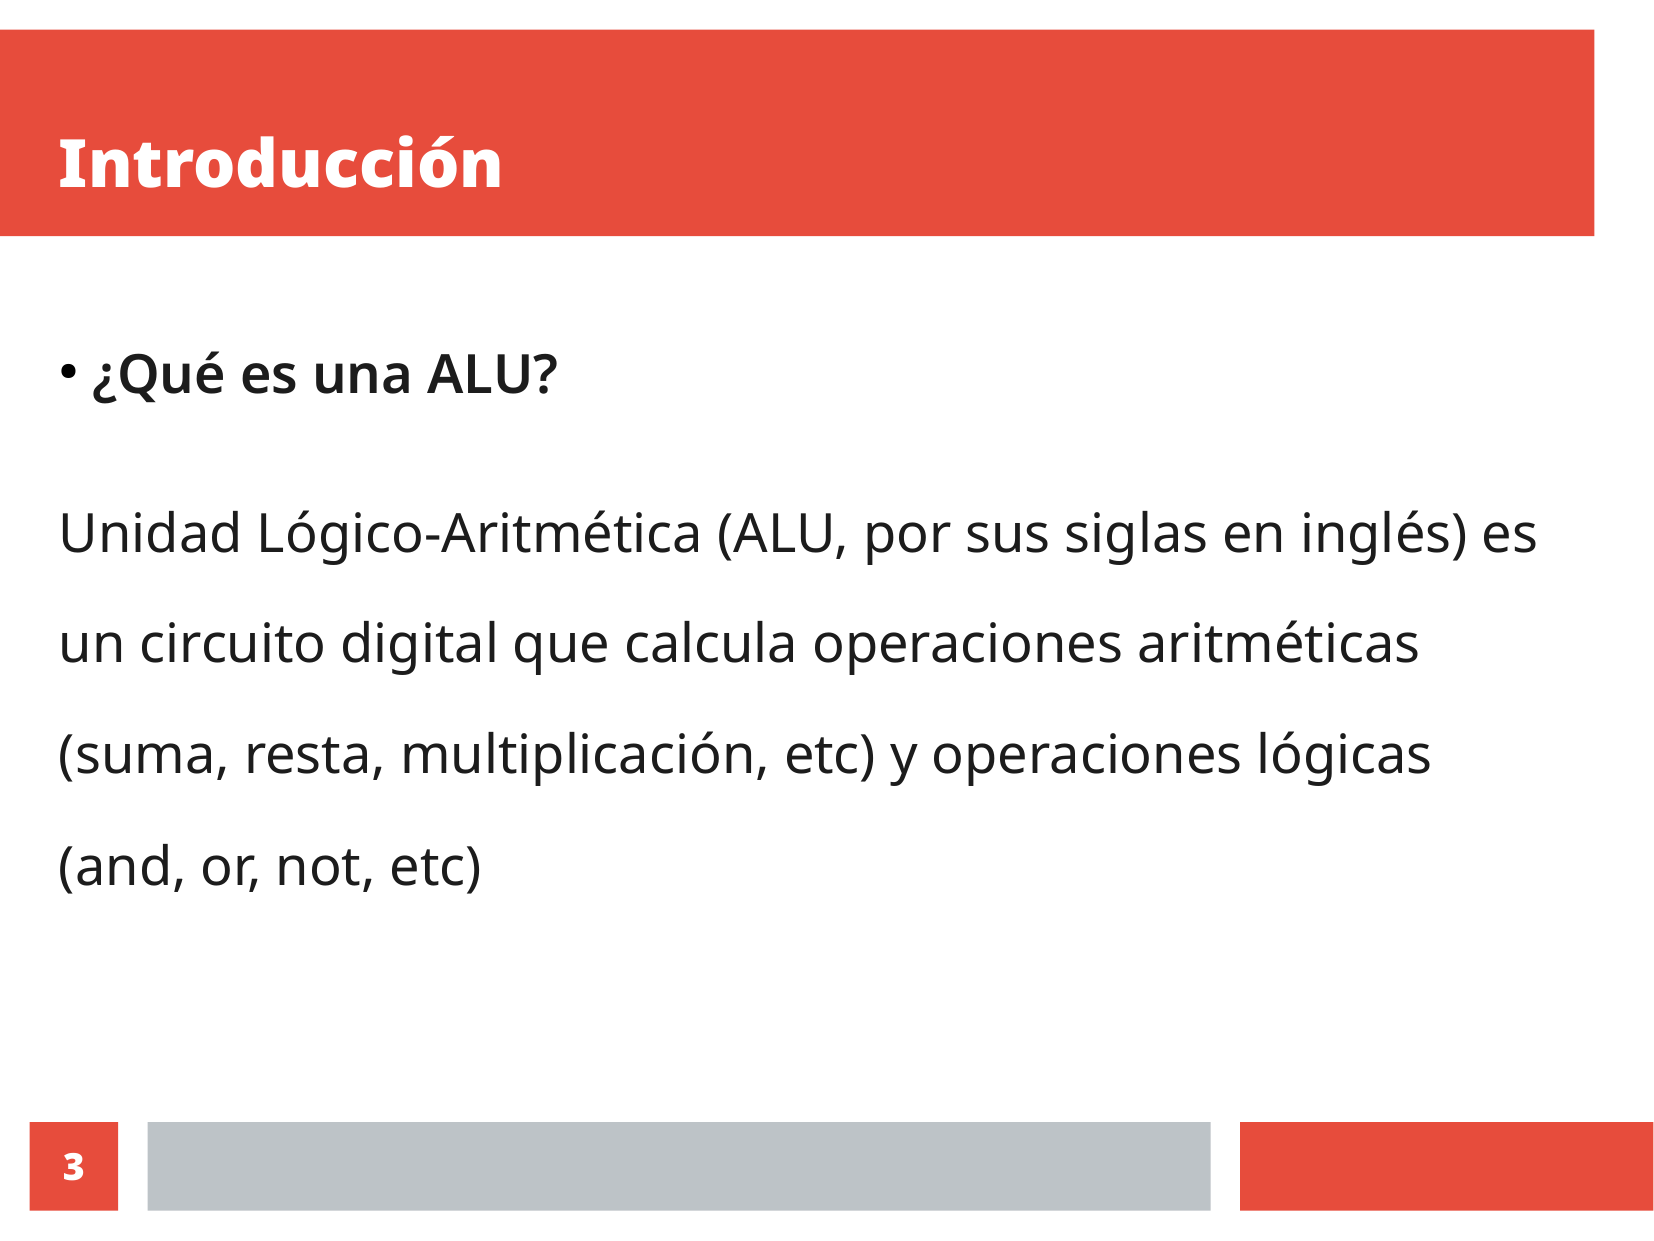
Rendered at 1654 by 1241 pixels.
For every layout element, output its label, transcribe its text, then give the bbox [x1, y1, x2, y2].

title Introducción [59, 59, 1595, 207]
list ¿Qué es una ALU? Unidad Lógico-Aritmética (ALU, por sus siglas en inglés) es un circuito digital que calcula operaciones aritméticas (suma, resta, multiplicación, etc) y operaciones lógicas (and, or, not, etc) [59, 324, 1565, 1093]
